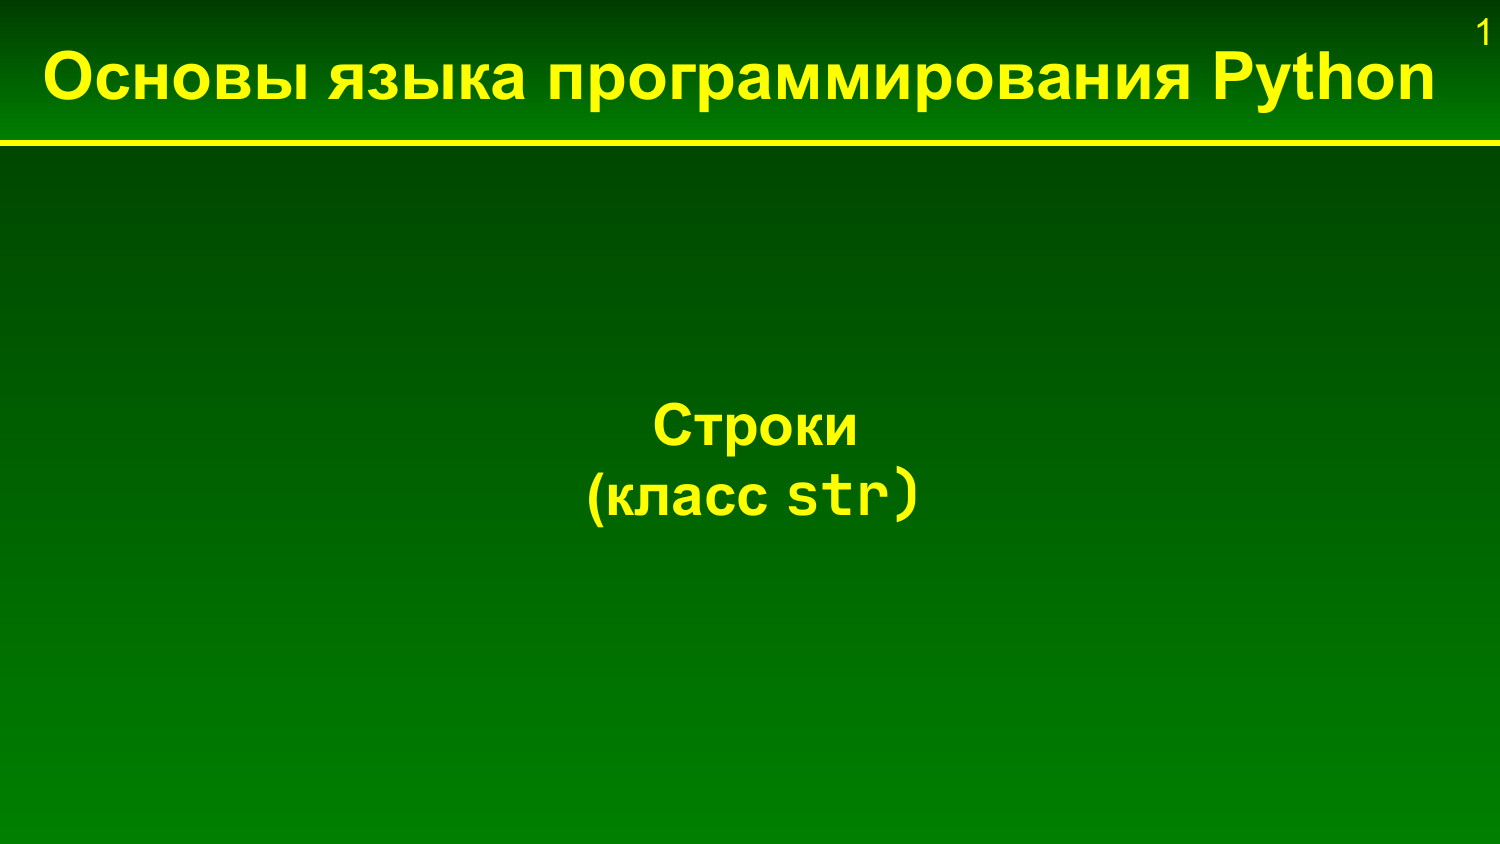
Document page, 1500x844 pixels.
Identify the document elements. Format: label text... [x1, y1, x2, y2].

text_box Основы языка программирования Python [16, 25, 1465, 121]
text_box Строки (класс str) [35, 333, 1477, 581]
